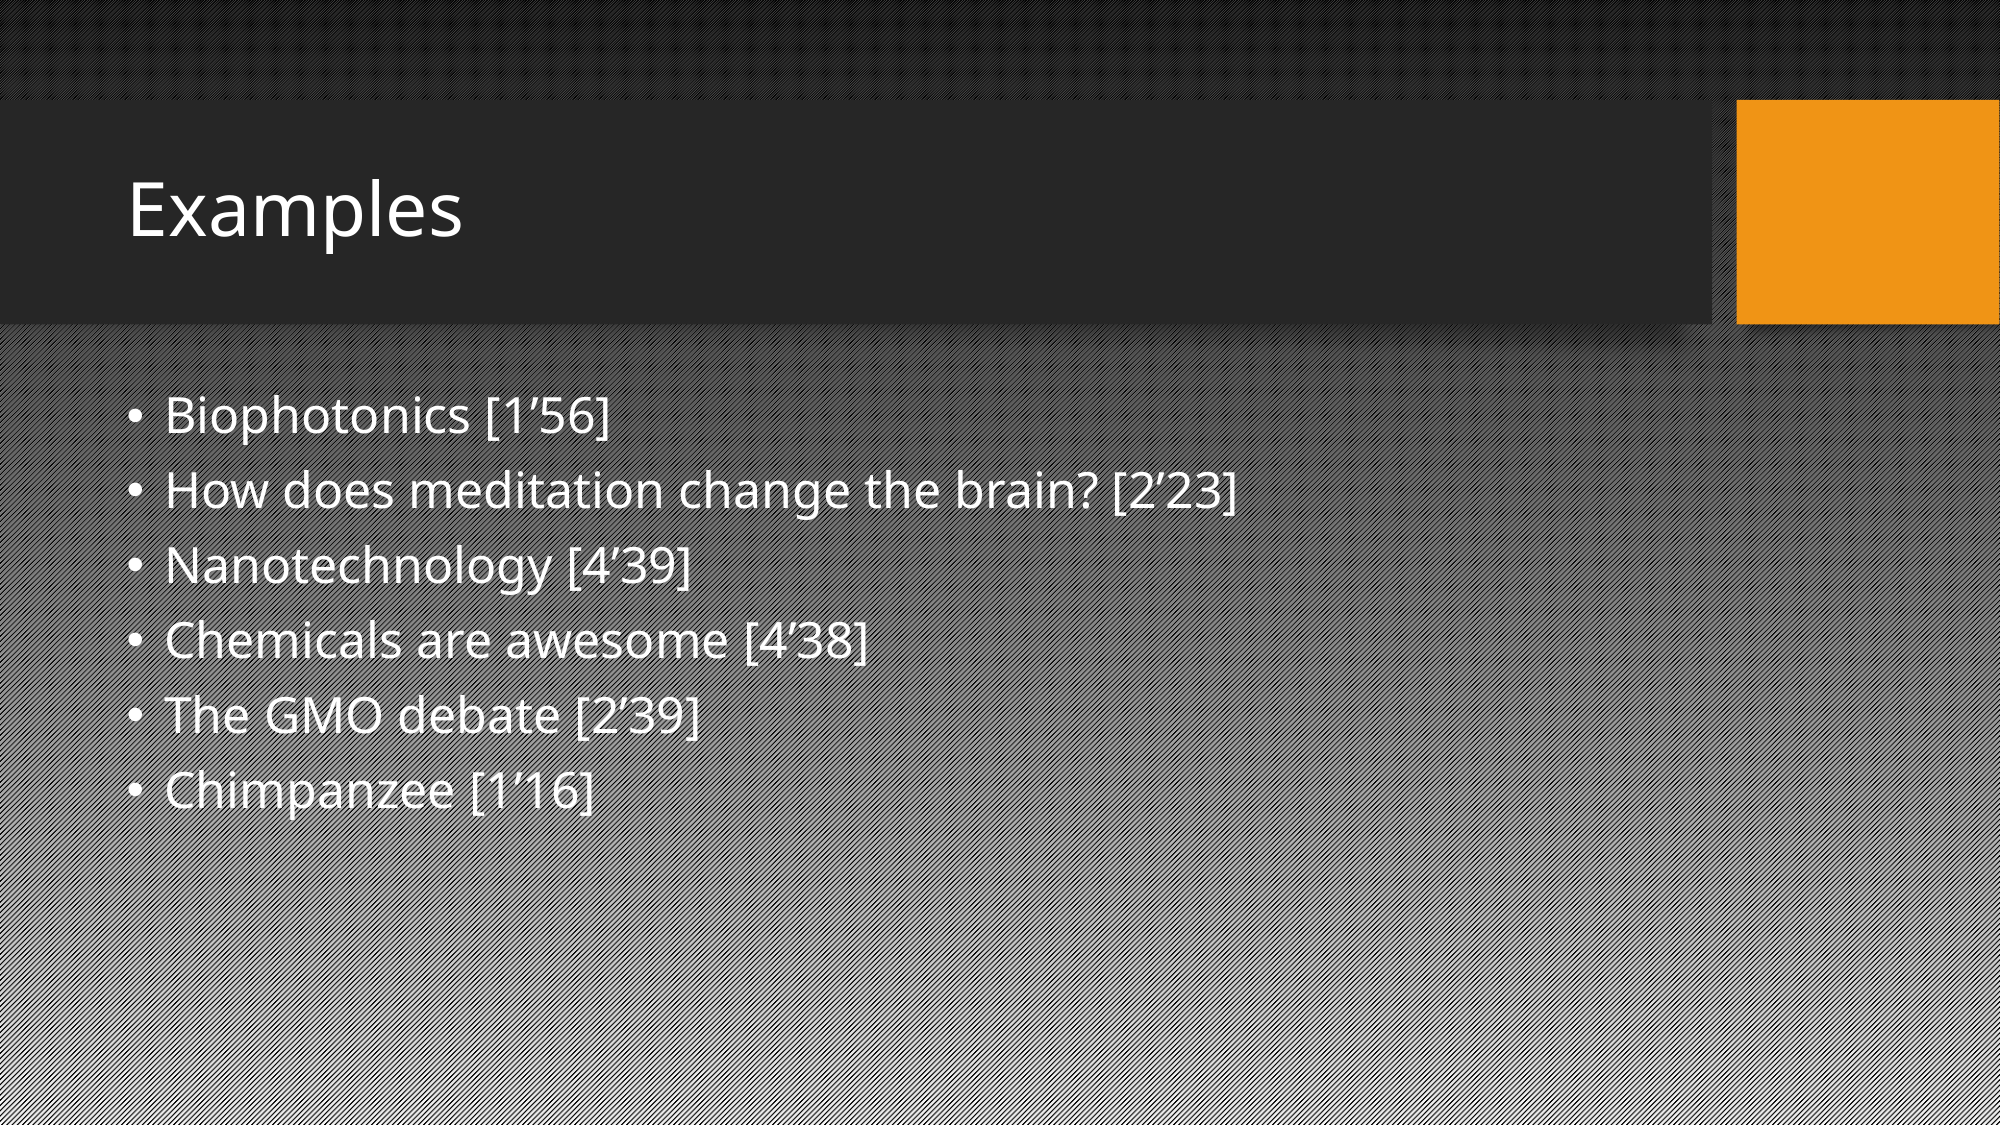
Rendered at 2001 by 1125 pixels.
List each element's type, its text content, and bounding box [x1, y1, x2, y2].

title Examples [111, 123, 1689, 301]
list Biophotonics [1’56] How does meditation change the brain? [2’23] Nanotechnology [4’39] Chemicals are awesome [4’38] The GMO debate [2’39] Chimpanzee [1’16] [111, 383, 1689, 974]
picture [0, 0, 2000, 1125]
